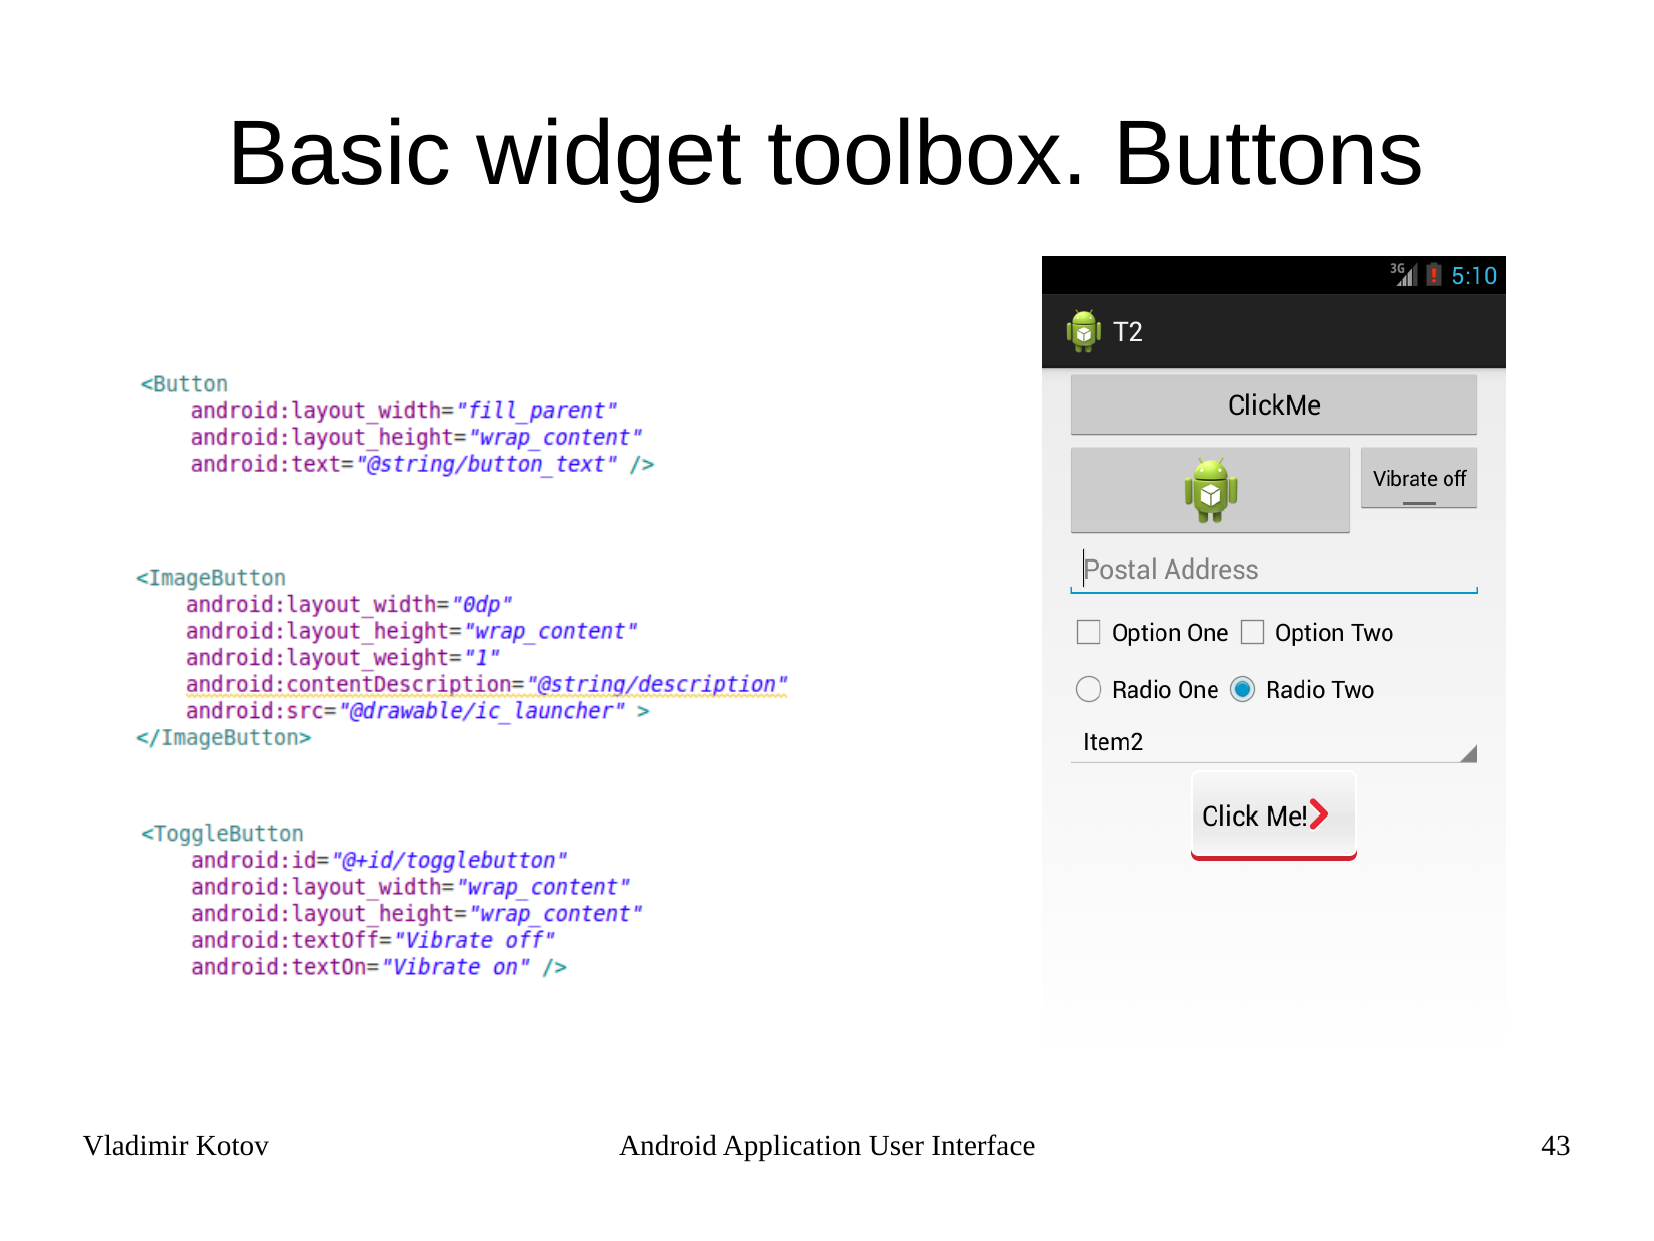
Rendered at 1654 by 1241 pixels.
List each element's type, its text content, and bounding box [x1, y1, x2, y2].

picture [133, 368, 681, 494]
picture [1042, 256, 1506, 1072]
picture [118, 818, 653, 982]
picture [97, 556, 814, 753]
title Basic widget toolbox. Buttons [82, 49, 1571, 257]
